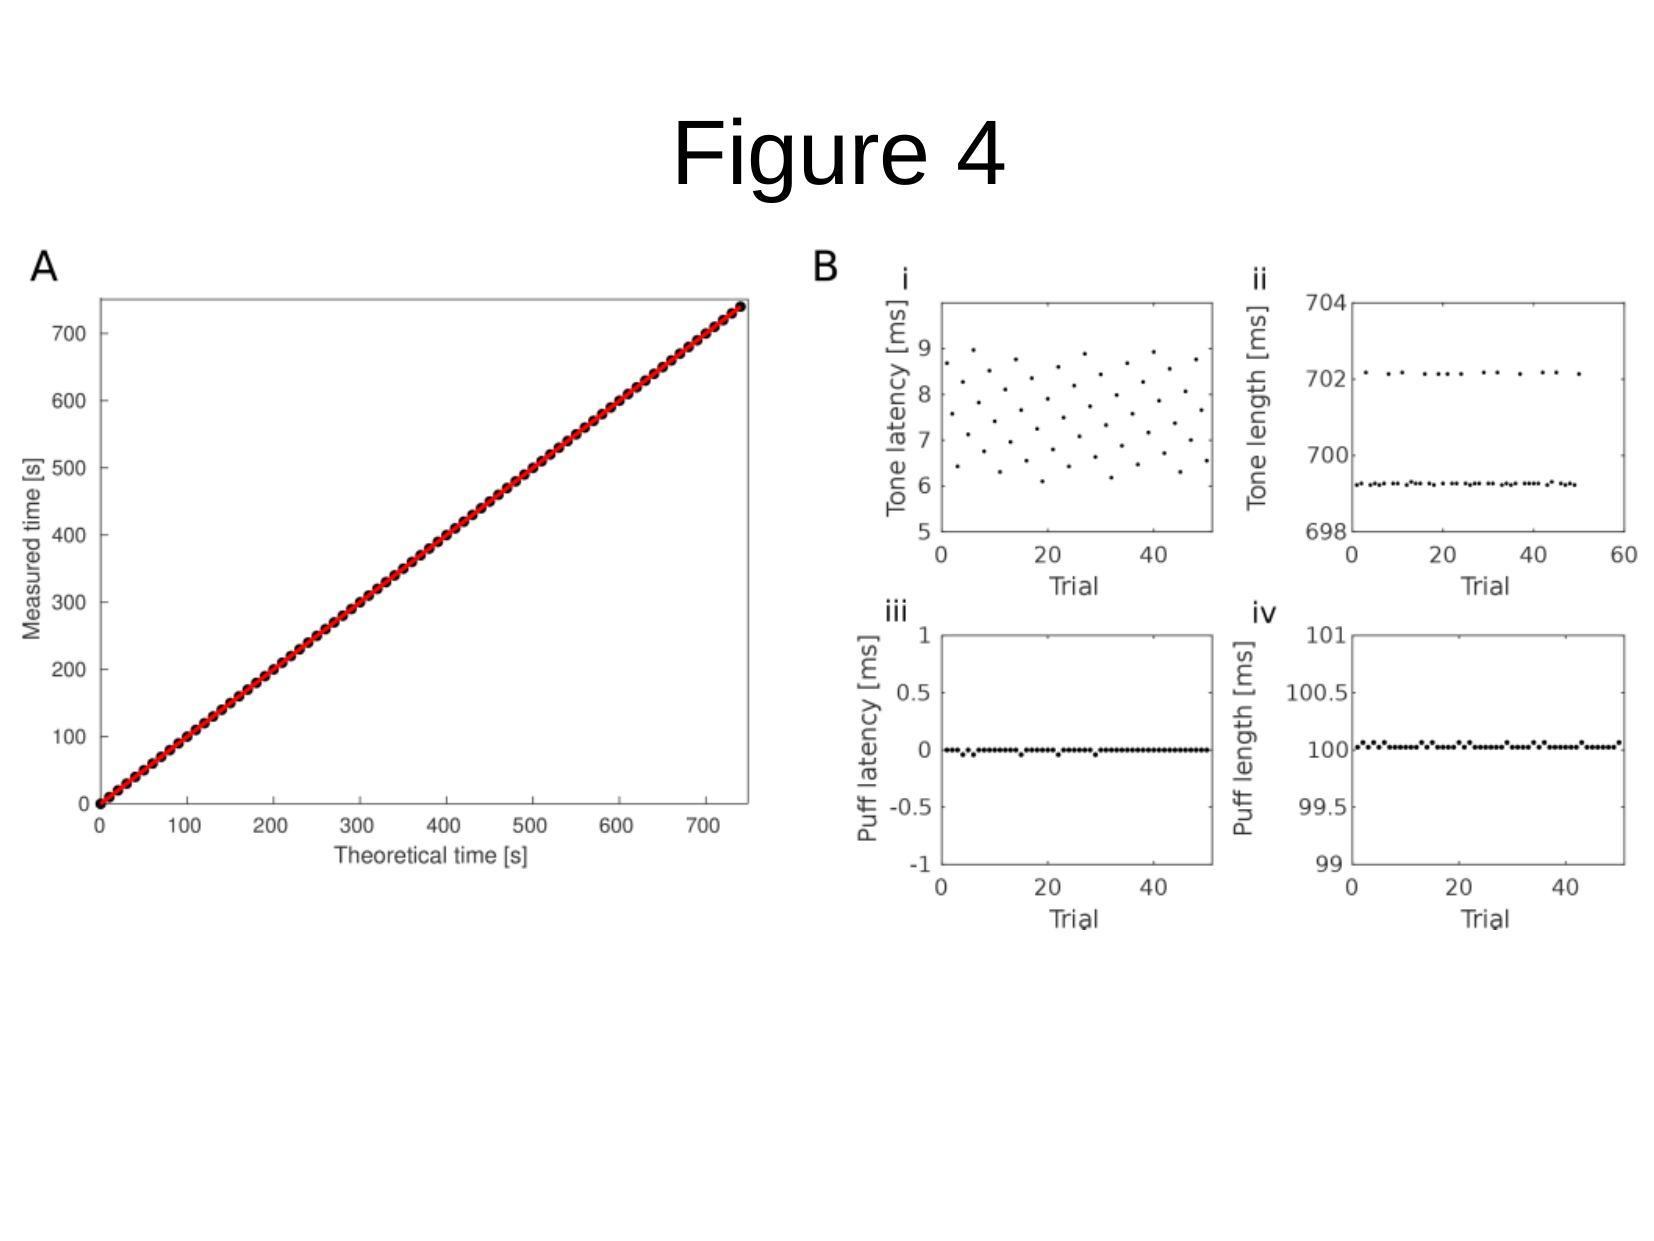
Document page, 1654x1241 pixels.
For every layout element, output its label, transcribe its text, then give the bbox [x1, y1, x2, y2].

title Figure 4 [82, 49, 1571, 248]
picture [21, 248, 1639, 930]
